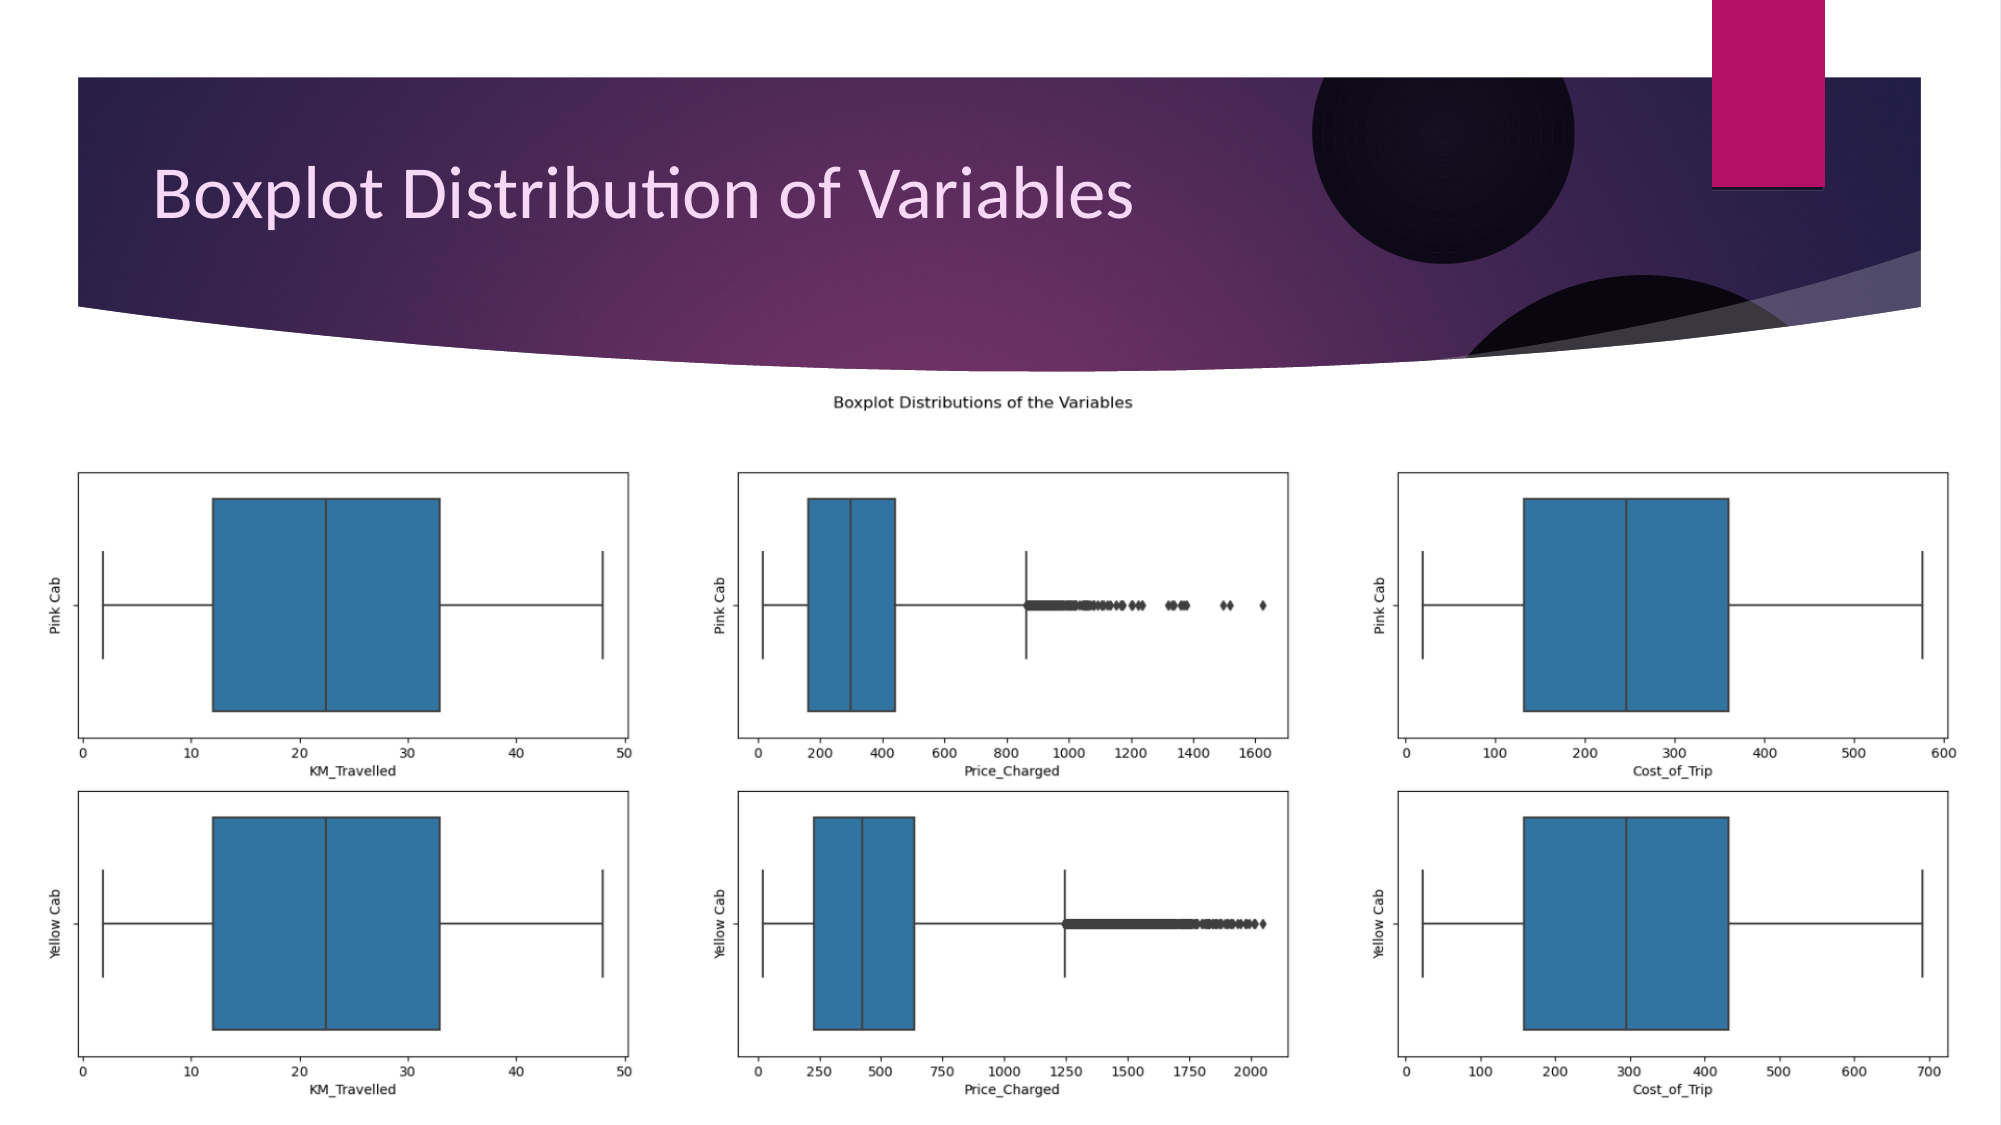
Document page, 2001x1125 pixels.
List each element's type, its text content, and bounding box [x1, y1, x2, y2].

title Boxplot Distribution of Variables [137, 79, 1863, 298]
picture [8, 384, 1969, 1125]
